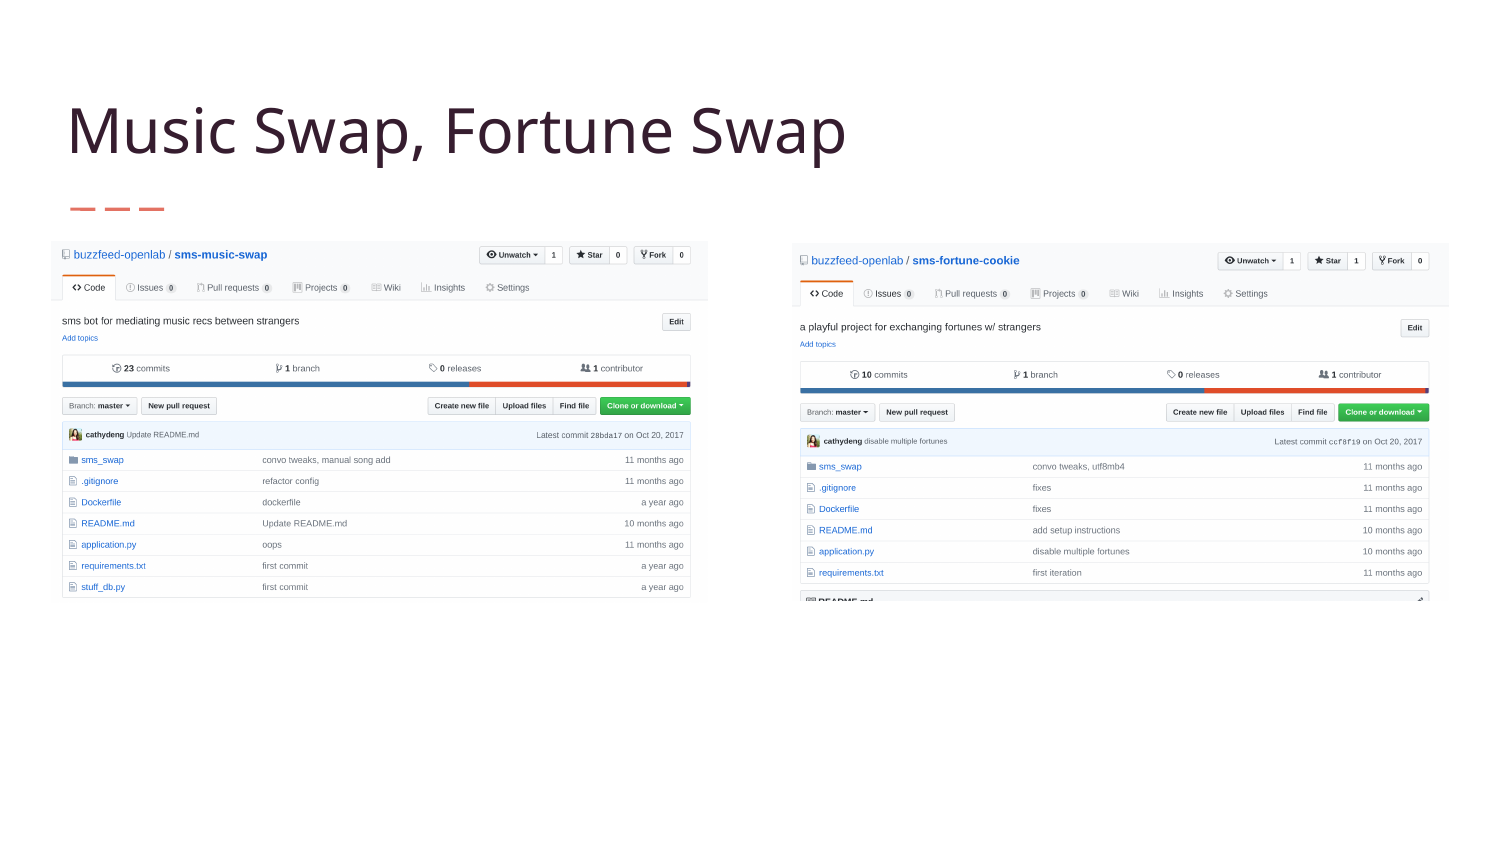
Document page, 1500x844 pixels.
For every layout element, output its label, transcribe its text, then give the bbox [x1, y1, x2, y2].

picture [792, 243, 1449, 601]
title Music Swap, Fortune Swap [51, 61, 1449, 182]
picture [51, 241, 708, 603]
